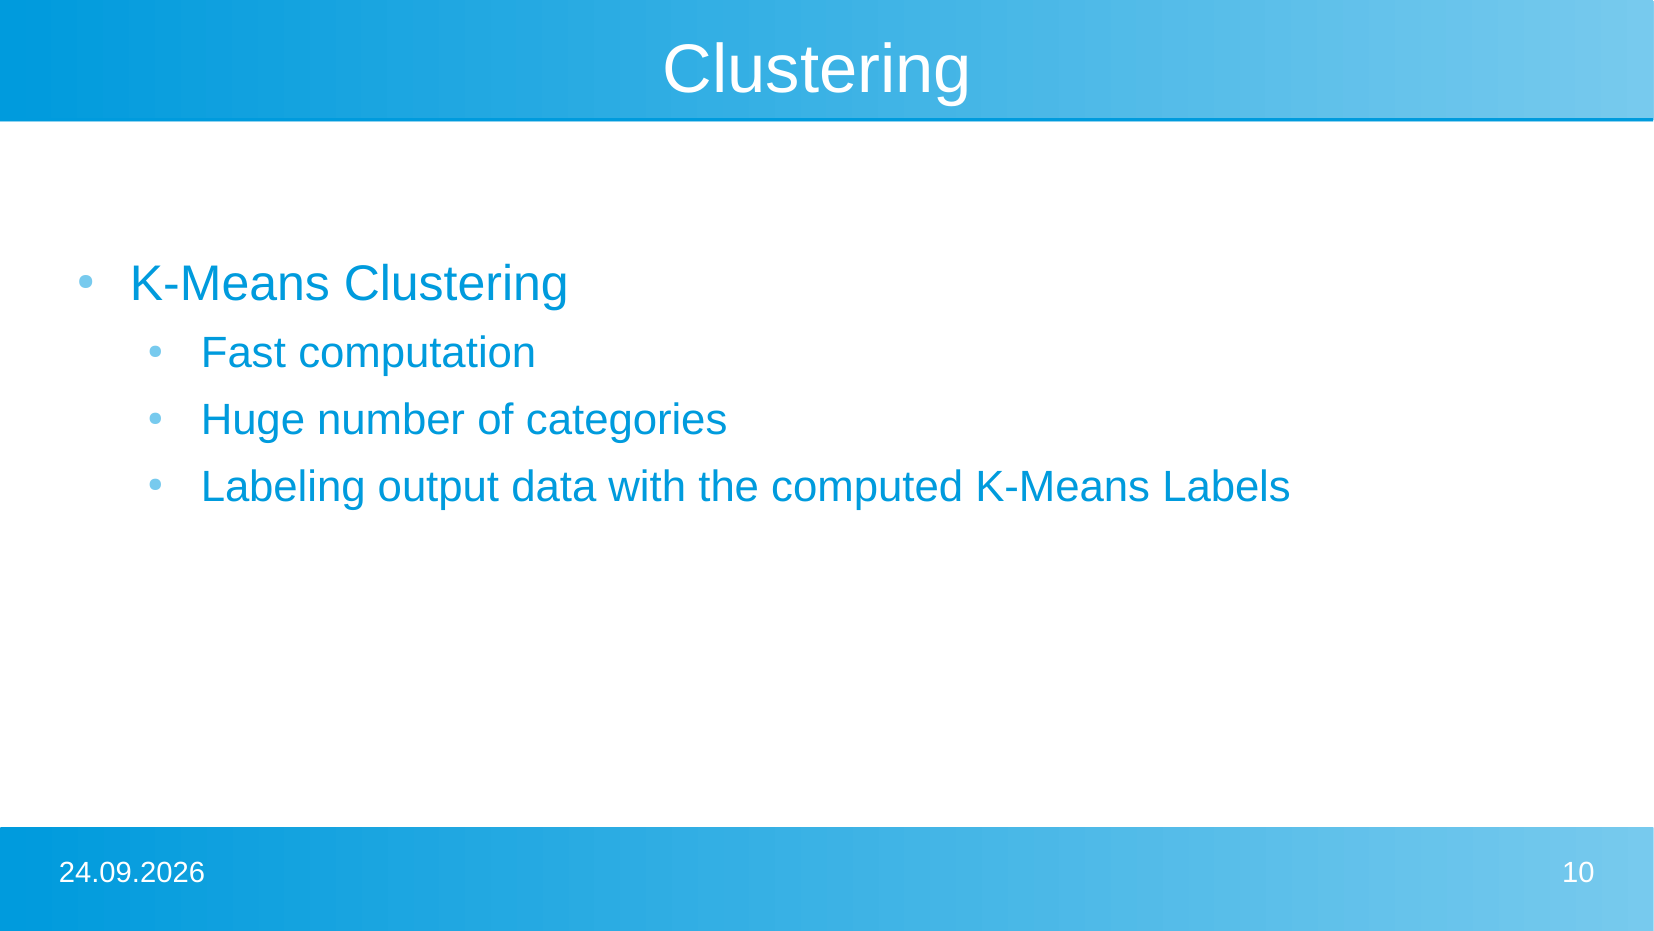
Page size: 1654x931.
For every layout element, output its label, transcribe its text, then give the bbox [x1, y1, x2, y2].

list K-Means Clustering Fast computation Huge number of categories Labeling output data with the computed K-Means Labels [59, 177, 1595, 768]
title Clustering [59, 29, 1595, 108]
